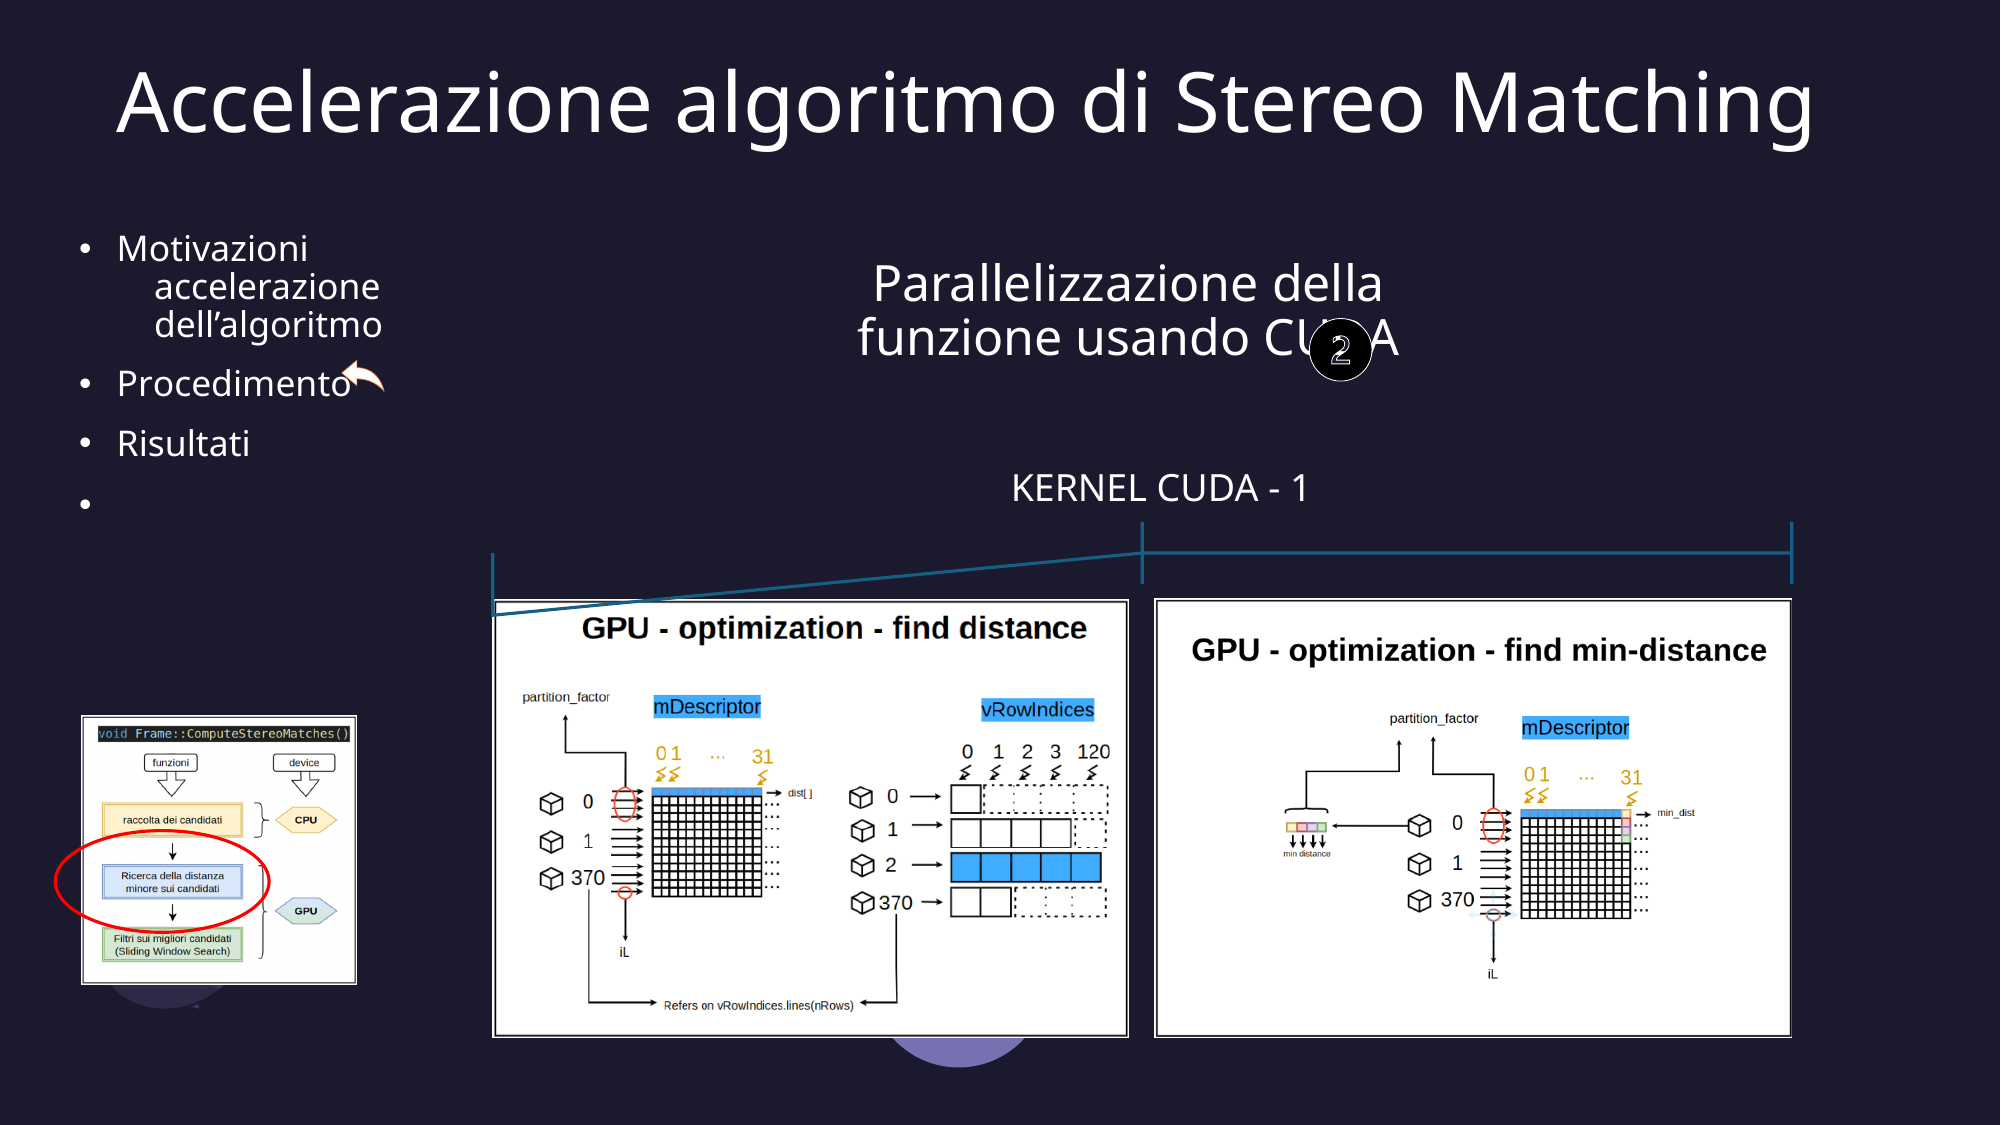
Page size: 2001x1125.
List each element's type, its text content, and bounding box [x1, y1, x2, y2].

text_box KERNEL CUDA - 1 [995, 456, 1315, 518]
picture [81, 833, 267, 930]
text_box Accelerazione algoritmo di Stereo Matching [116, 48, 1936, 165]
picture [492, 599, 1129, 1038]
picture [1300, 309, 1381, 390]
picture [81, 715, 357, 985]
text_box Parallelizzazione della funzione usando CUDA [753, 251, 1505, 376]
picture [495, 599, 635, 613]
picture [337, 349, 389, 402]
picture [1154, 598, 1792, 1038]
text_box Motivazioni accelerazione dell’algoritmo Procedimento Risultati [79, 230, 544, 479]
